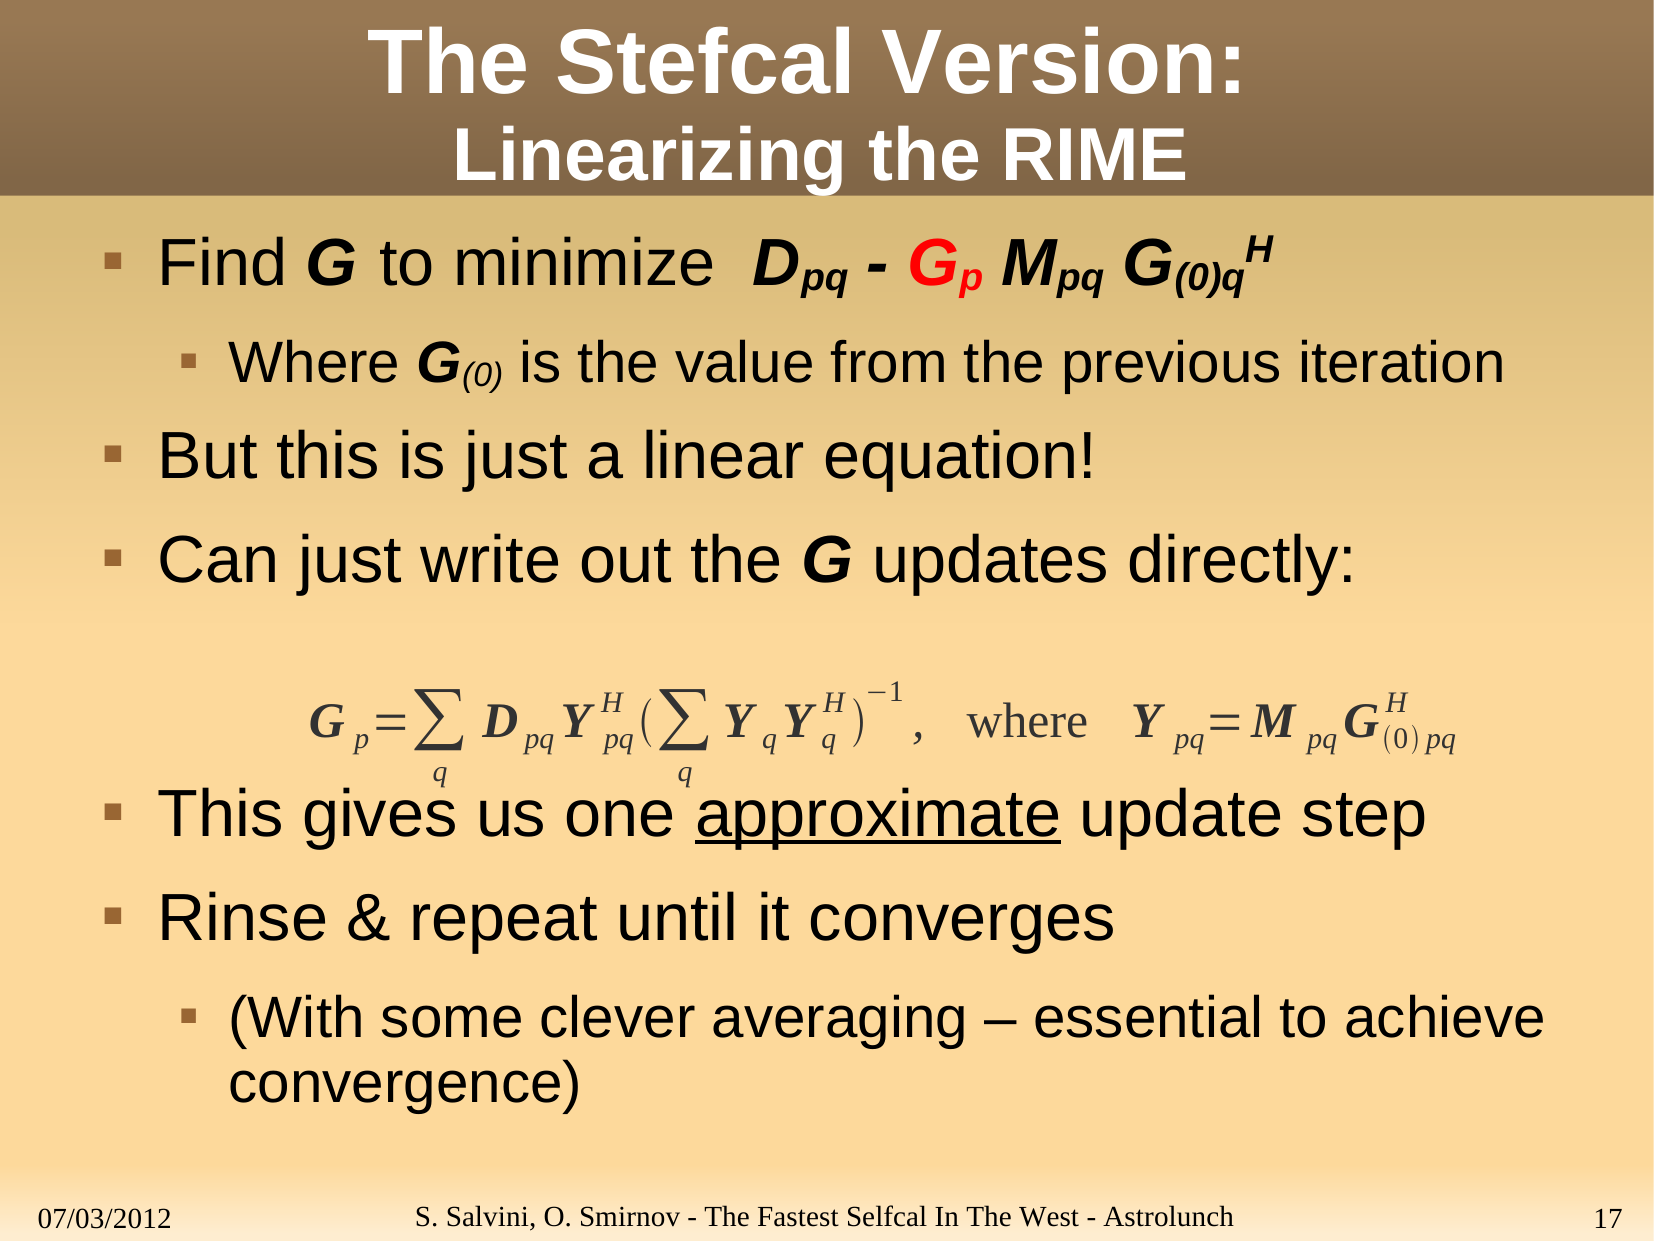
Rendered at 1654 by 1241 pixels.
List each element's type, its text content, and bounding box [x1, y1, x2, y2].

list Find G to minimize Dpq - Gp Mpq G(0)qH Where G(0) is the value from the previous iteration But this is just a linear equation! Can just write out the G updates directly: This gives us one approximate update step Rinse & repeat until it converges (With some clever averaging – essential to achieve convergence) [86, 225, 1576, 1241]
picture [79, 1210, 86, 1227]
title The Stefcal Version: Linearizing the RIME [76, 7, 1565, 200]
chart [302, 674, 1463, 788]
picture [0, 0, 1654, 1241]
